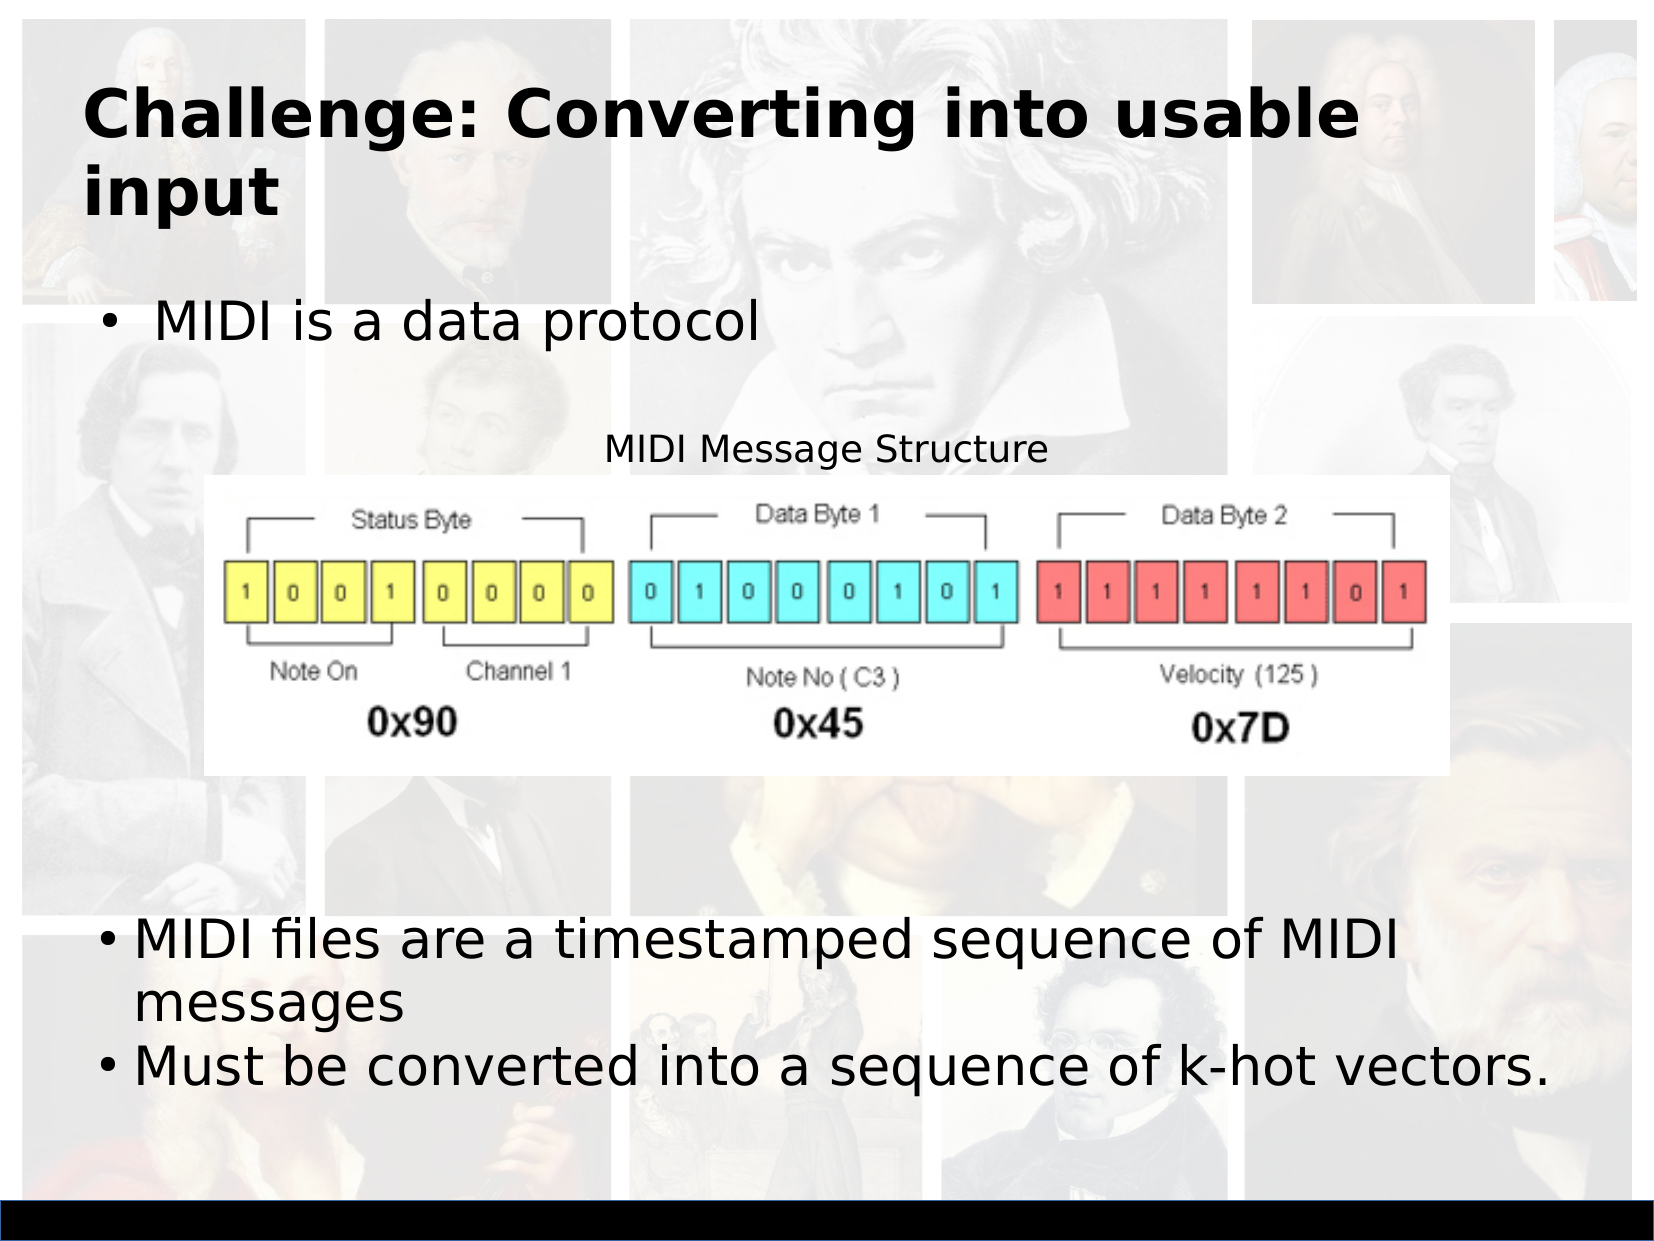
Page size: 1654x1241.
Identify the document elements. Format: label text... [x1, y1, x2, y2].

title Challenge: Converting into usable input [82, 49, 1571, 257]
list MIDI is a data protocol [82, 290, 1571, 1010]
text_box MIDI Message Structure [589, 420, 1065, 479]
text_box MIDI files are a timestamped sequence of MIDI messages Must be converted into a sequence of k-hot vectors. [83, 901, 1569, 1106]
picture [204, 475, 1450, 776]
